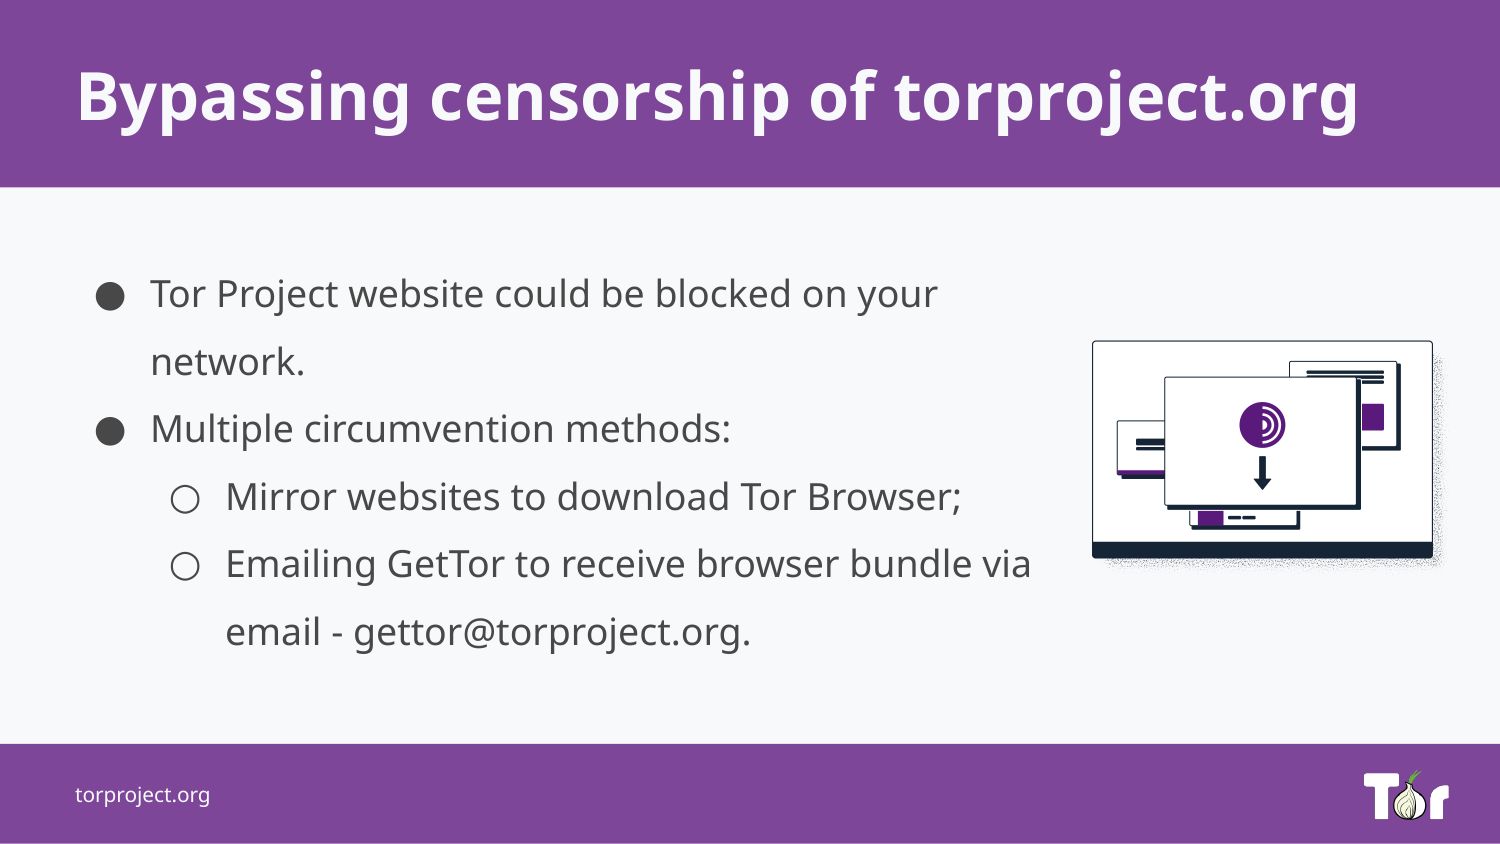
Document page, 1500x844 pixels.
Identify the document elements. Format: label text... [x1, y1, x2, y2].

title Bypassing censorship of torproject.org [75, 46, 1436, 141]
list Tor Project website could be blocked on your network. Multiple circumvention methods: Mirror websites to download Tor Browser; Emailing GetTor to receive browser bundle via email - gettor@torproject.org. [75, 187, 1050, 713]
picture [1062, 250, 1463, 650]
picture [1364, 768, 1449, 820]
